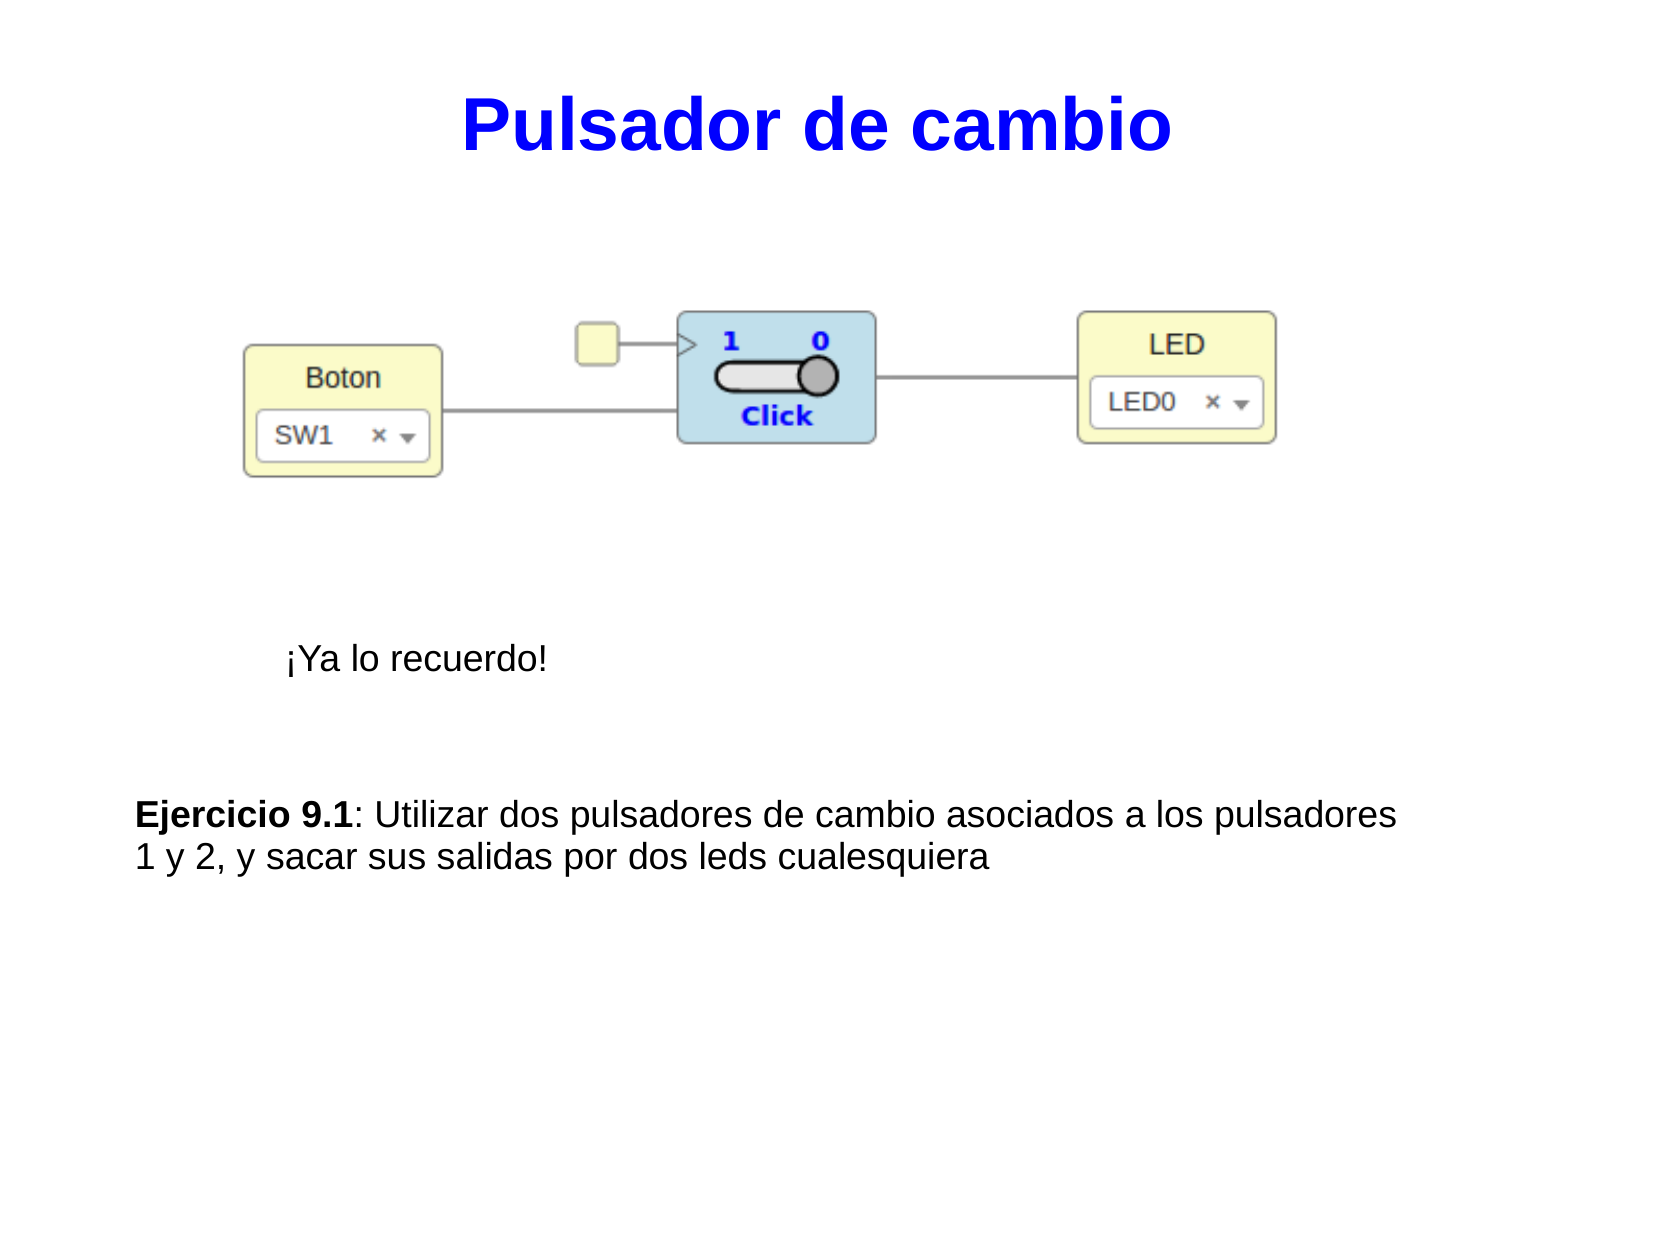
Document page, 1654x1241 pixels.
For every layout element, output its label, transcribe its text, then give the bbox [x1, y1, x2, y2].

text_box Ejercicio 9.1: Utilizar dos pulsadores de cambio asociados a los pulsadores 1 y 2, y sacar sus salidas por dos leds cualesquiera [120, 786, 1413, 886]
text_box Pulsador de cambio [90, 75, 1546, 174]
text_box ¡Ya lo recuerdo! [270, 630, 563, 687]
picture [229, 261, 1292, 499]
